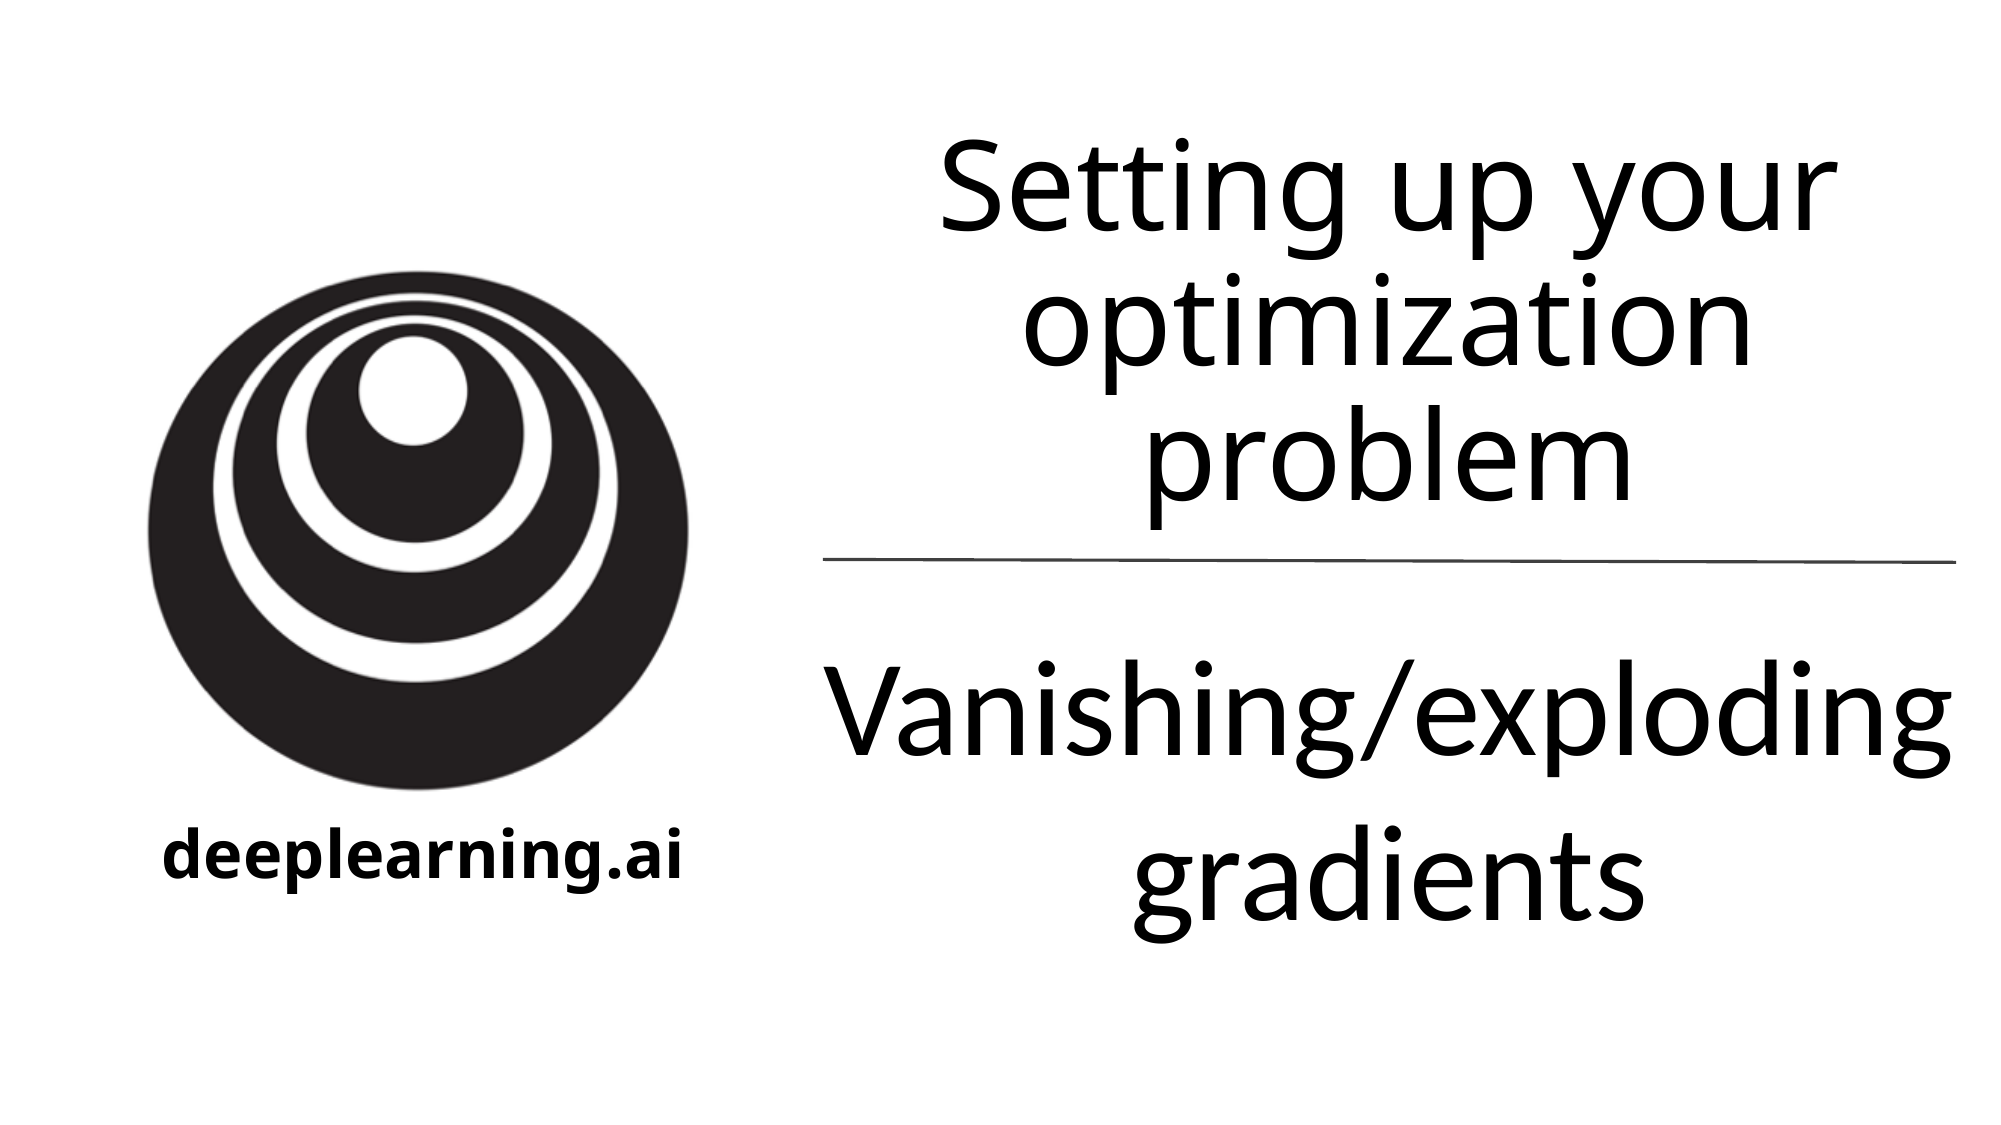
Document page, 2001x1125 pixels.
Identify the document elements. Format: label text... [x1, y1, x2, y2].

text_box deeplearning.ai [56, 768, 790, 901]
text_box Vanishing/exploding gradients [796, 610, 1982, 956]
picture [108, 234, 739, 768]
text_box Setting up your optimization problem [829, 148, 1950, 536]
